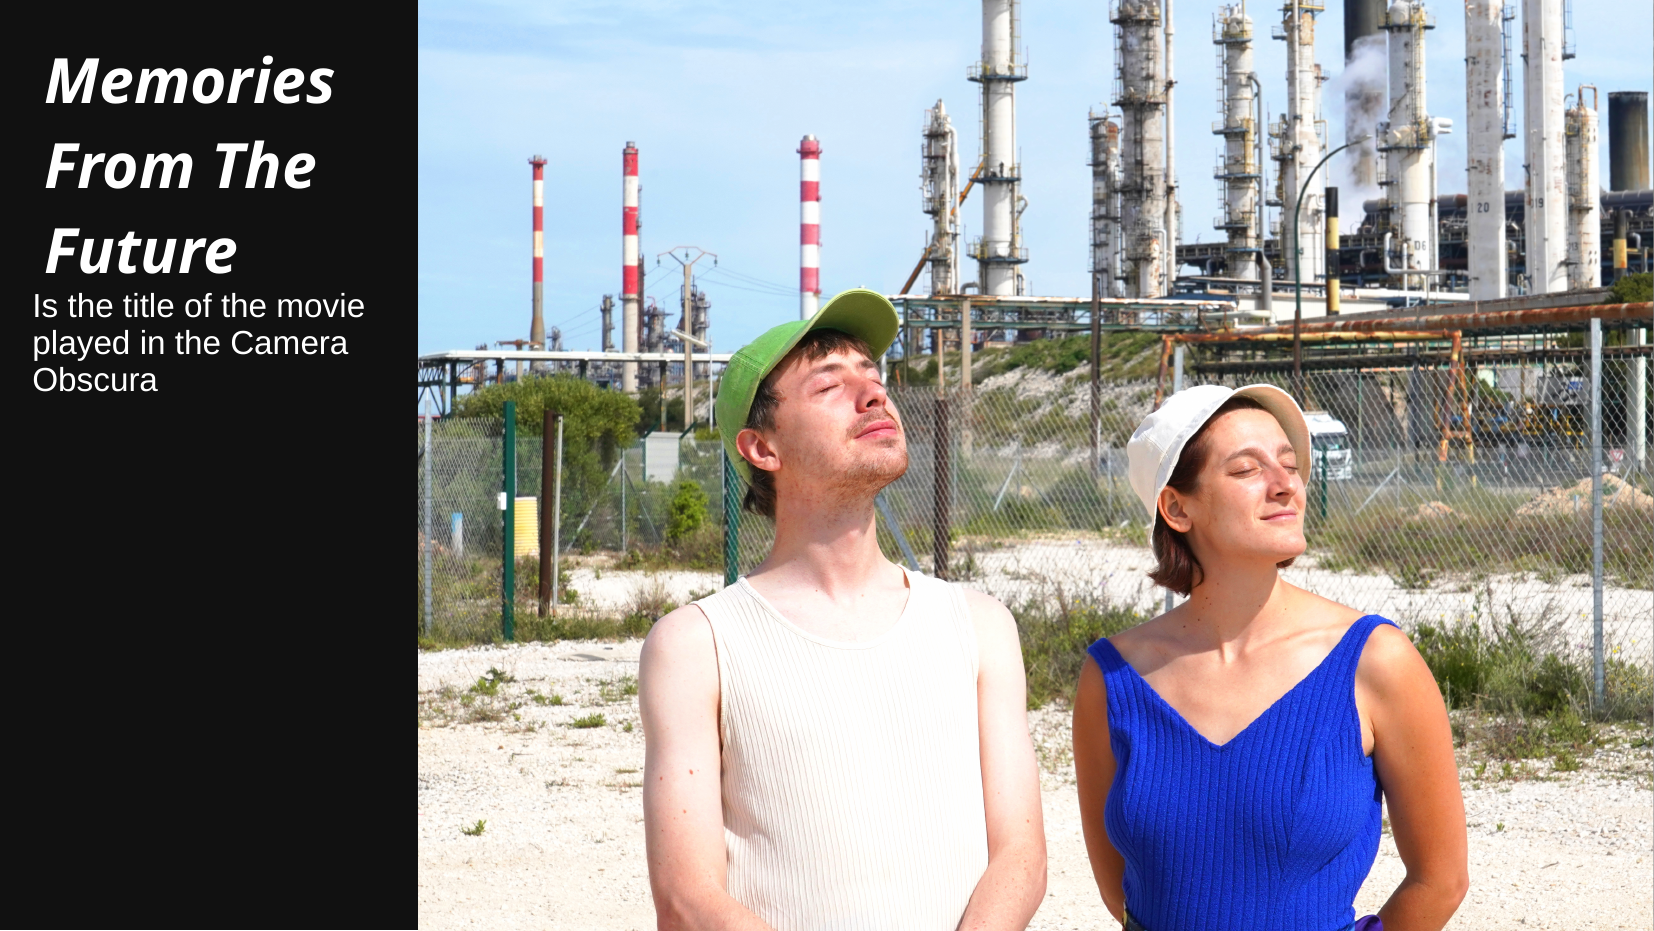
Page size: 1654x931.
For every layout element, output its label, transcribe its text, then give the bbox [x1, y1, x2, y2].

text_box Is the title of the movie played in the Camera Obscura [17, 279, 418, 443]
text_box Memories From The Future [29, 29, 418, 232]
picture [418, 0, 1654, 931]
